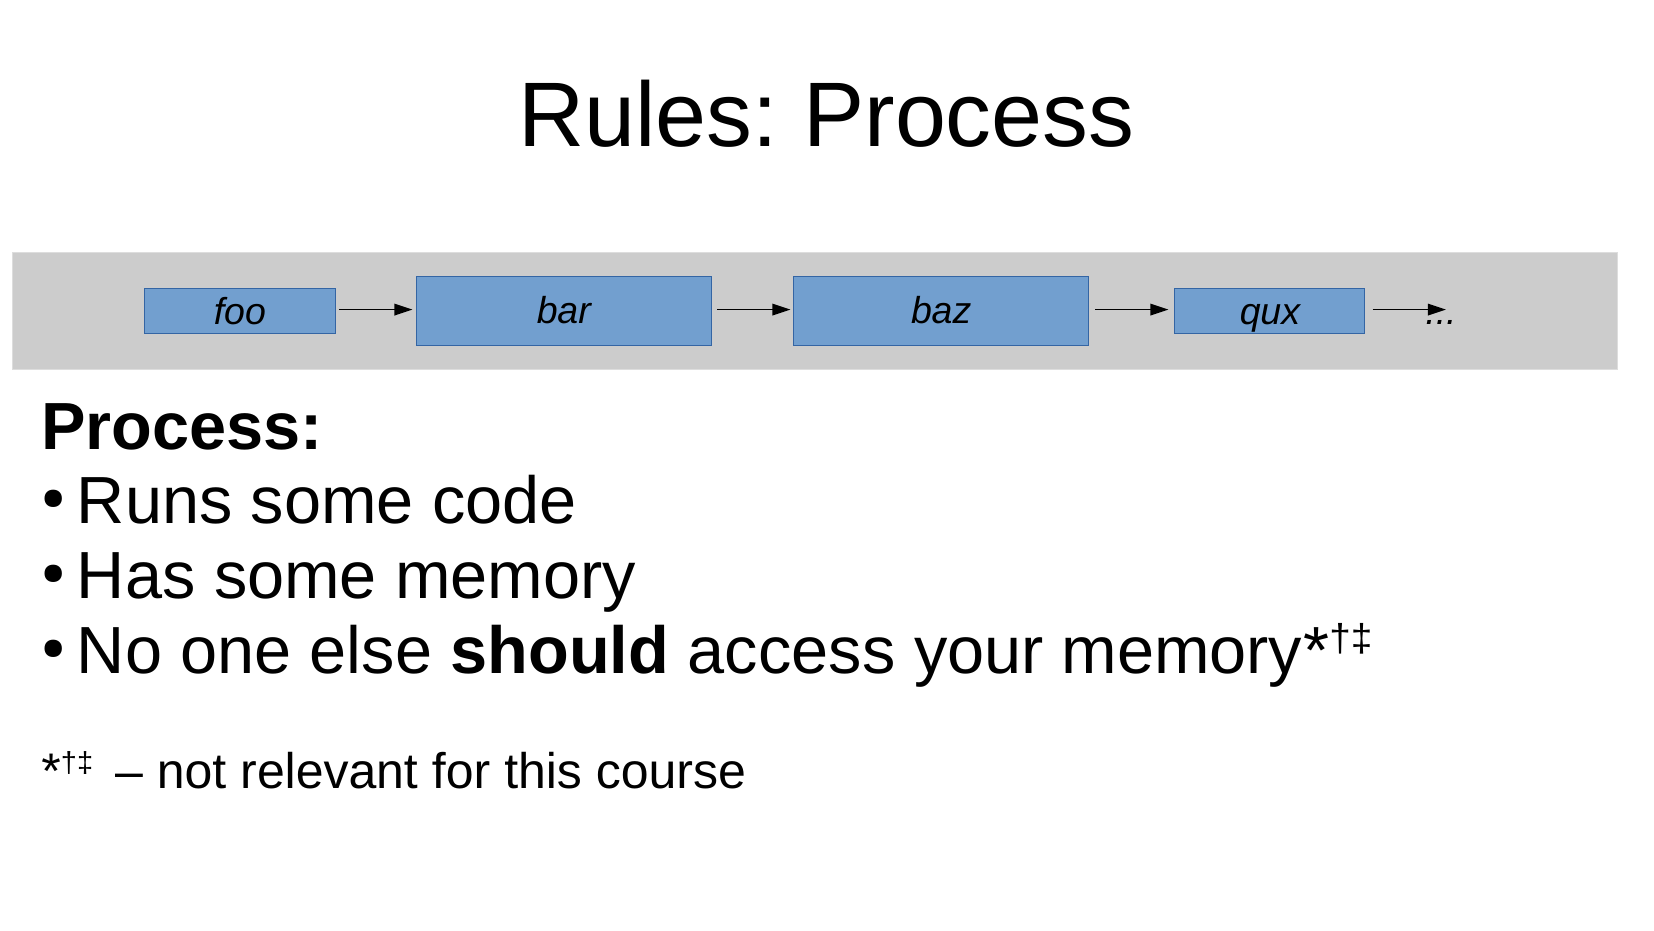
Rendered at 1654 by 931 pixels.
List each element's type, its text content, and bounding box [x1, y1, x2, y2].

title Rules: Process [82, 37, 1571, 193]
text_box qux [1174, 288, 1365, 334]
text_box bar [416, 276, 712, 346]
text_box ... [1410, 282, 1603, 340]
subtitle Process: Runs some code Has some memory No one else should access your memory*†‡ *†‡ – not relevant for this course [41, 388, 1530, 911]
text_box [12, 252, 1618, 370]
text_box foo [144, 288, 336, 334]
text_box baz [793, 276, 1089, 346]
